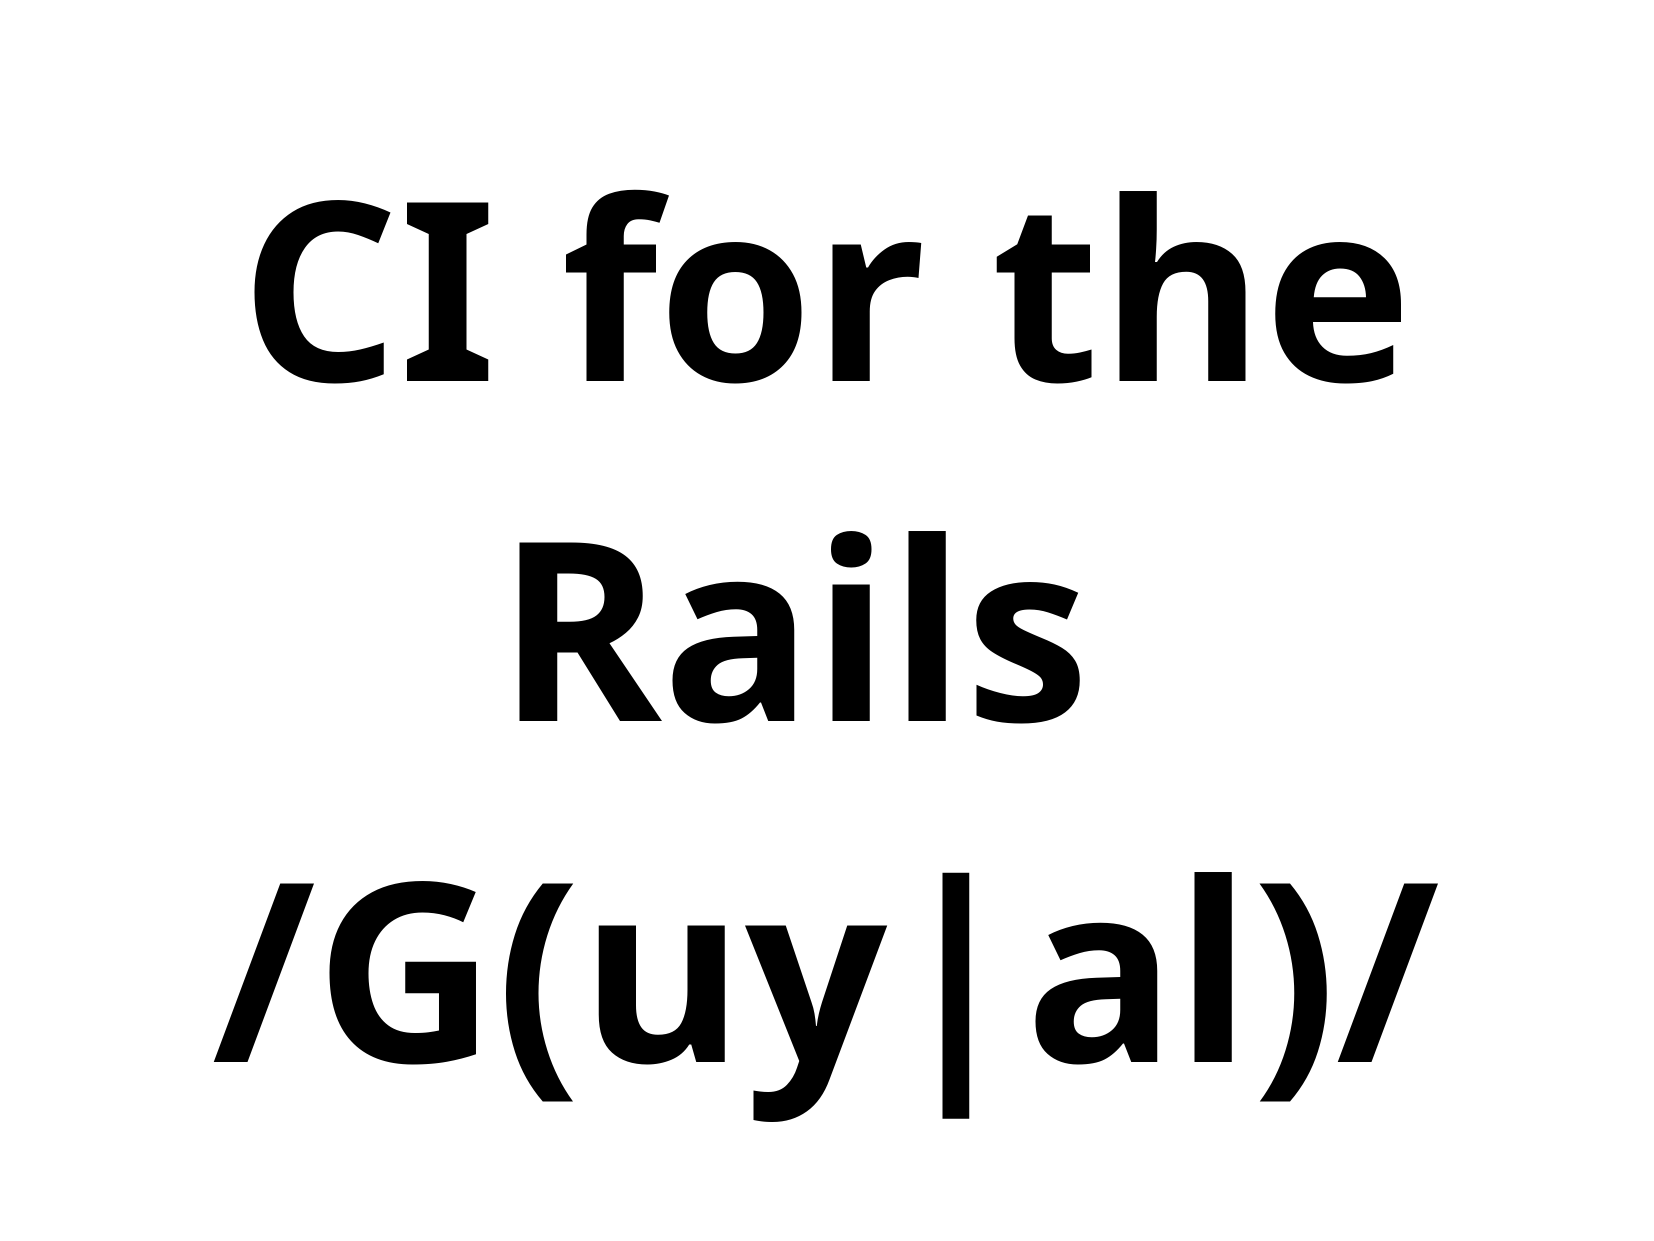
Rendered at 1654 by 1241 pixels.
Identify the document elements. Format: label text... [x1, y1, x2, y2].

title CI for the Rails /G(uy|al)/ [82, 49, 1571, 1201]
